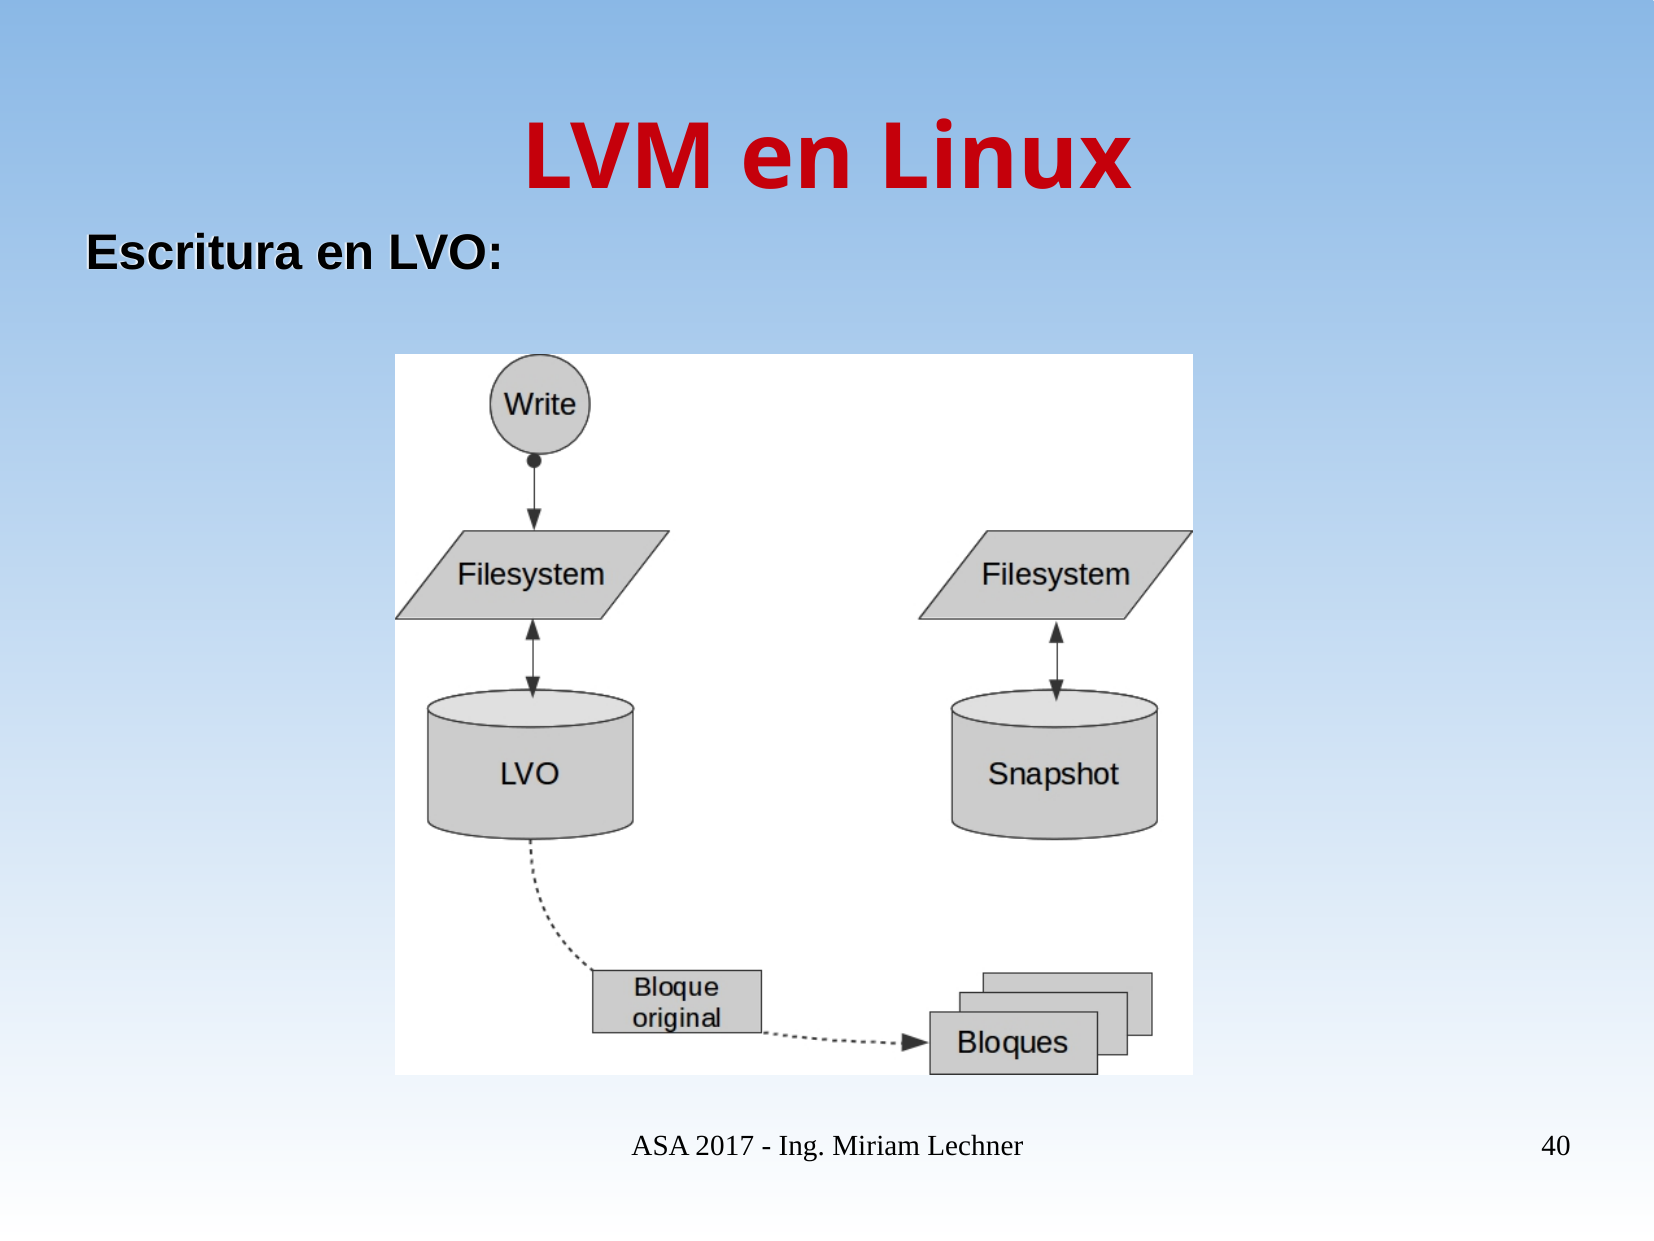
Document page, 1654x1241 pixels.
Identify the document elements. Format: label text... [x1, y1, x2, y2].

title LVM en Linux [82, 49, 1571, 257]
picture [395, 354, 1193, 1075]
text_box Escritura en LVO: [70, 216, 556, 390]
